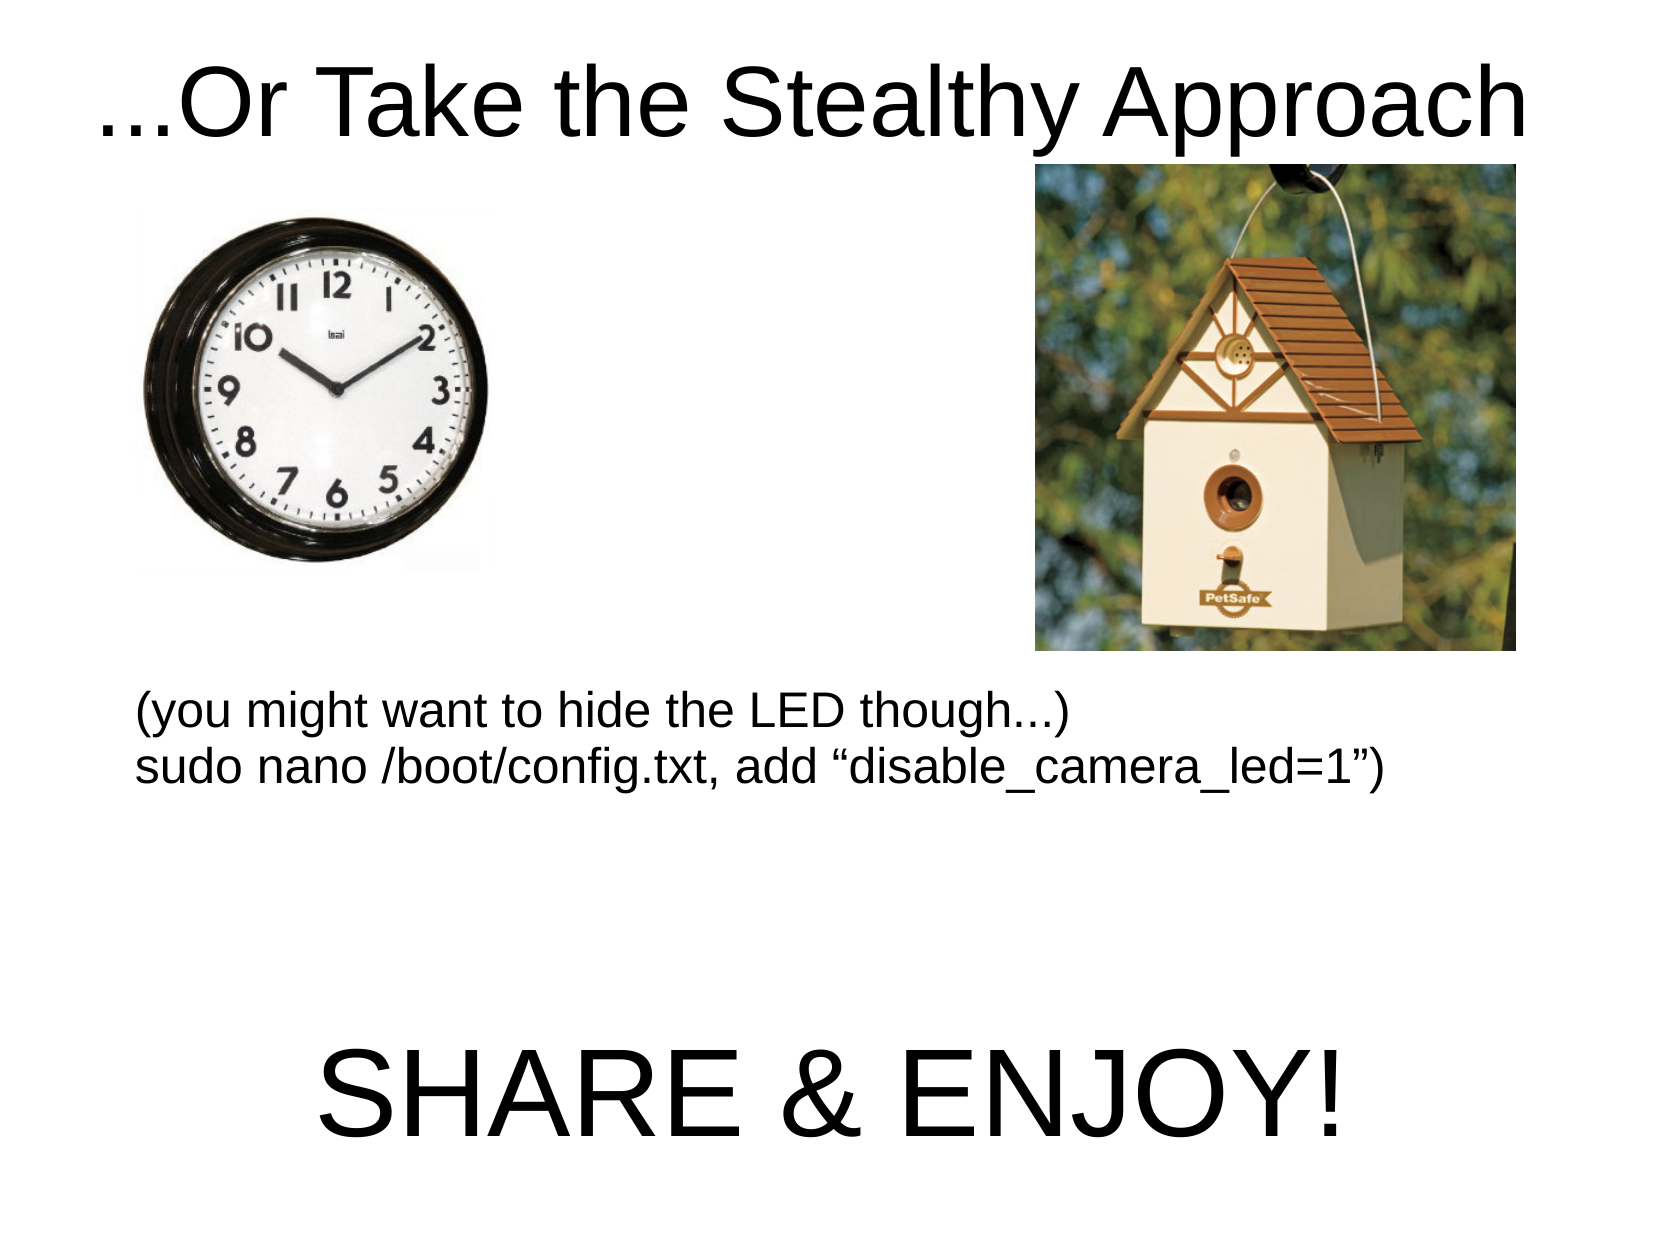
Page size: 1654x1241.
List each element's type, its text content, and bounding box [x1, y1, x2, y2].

text_box SHARE & ENJOY! [299, 1015, 1366, 1171]
picture [135, 209, 496, 571]
text_box ...Or Take the Stealthy Approach [79, 38, 1546, 166]
text_box (you might want to hide the LED though...) sudo nano /boot/config.txt, add “disable_camera_led=1”) [120, 675, 1561, 803]
picture [1035, 164, 1516, 651]
